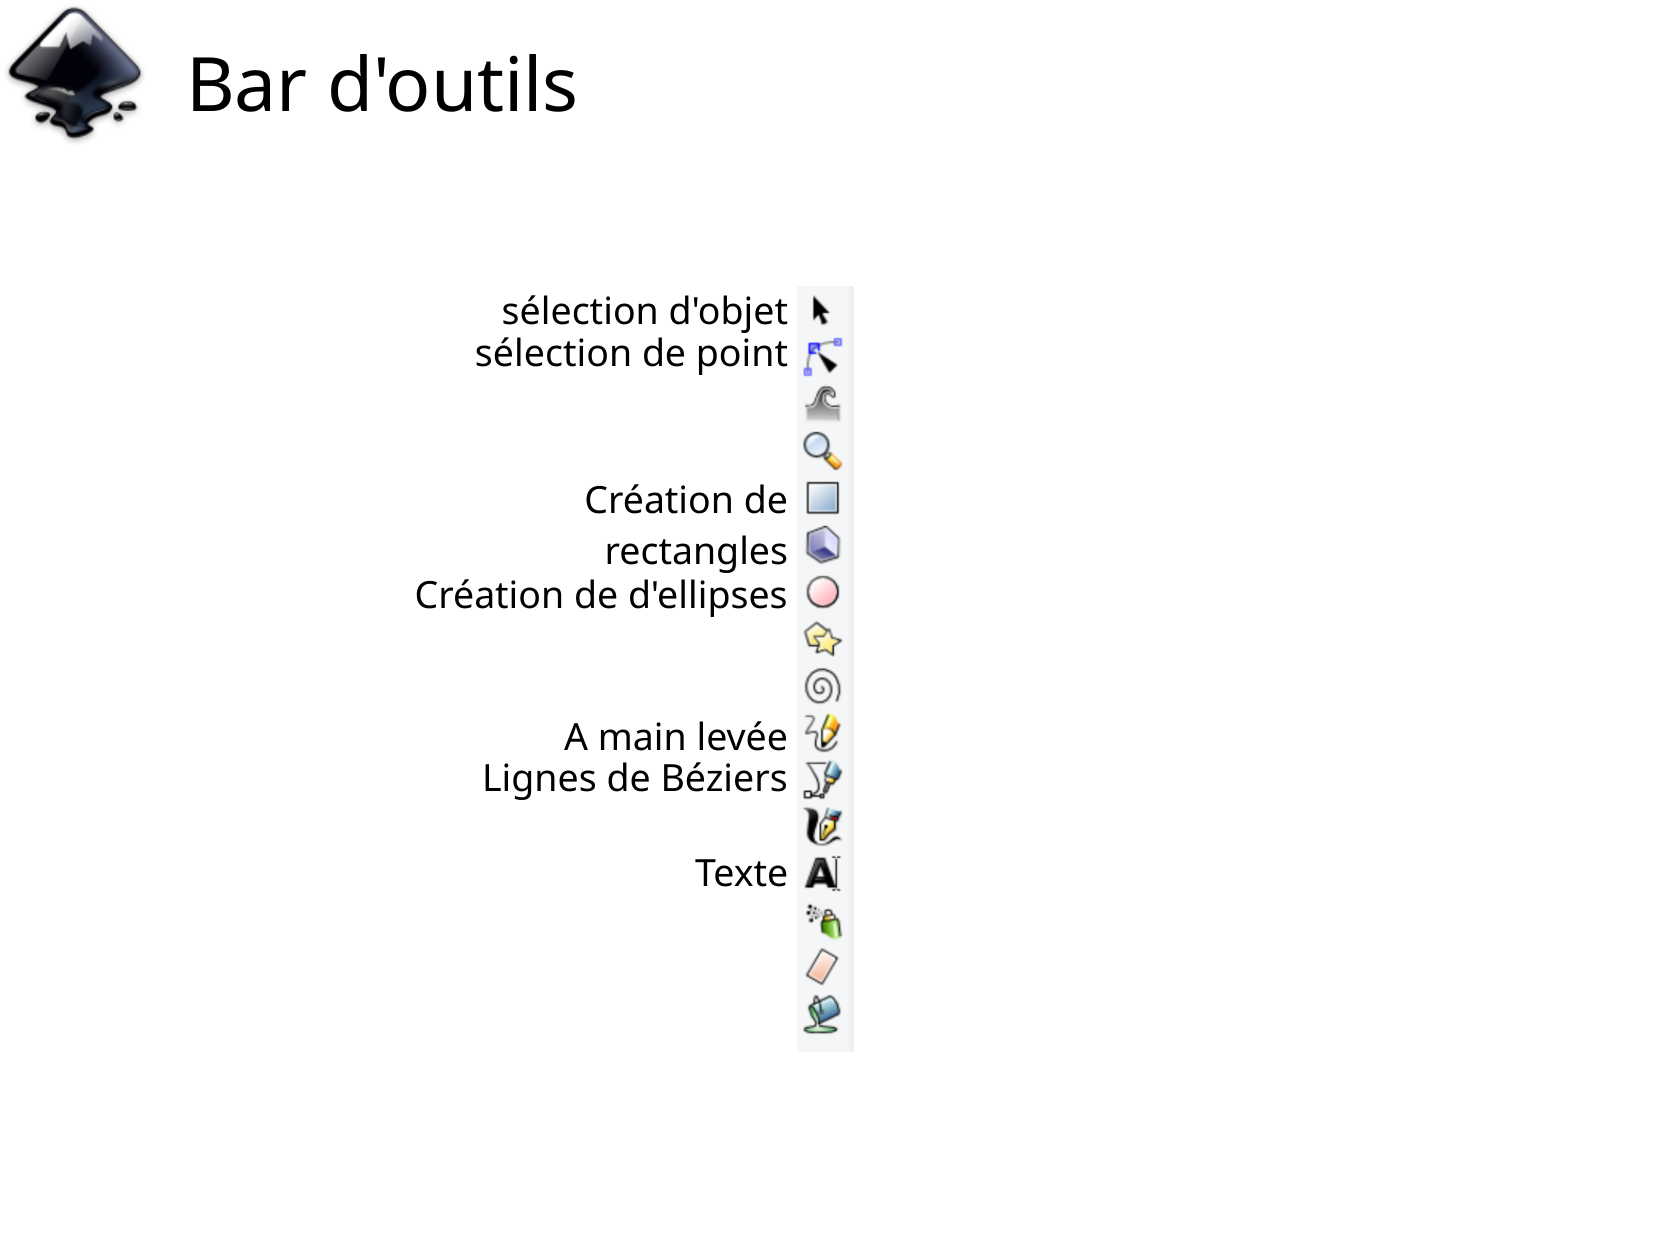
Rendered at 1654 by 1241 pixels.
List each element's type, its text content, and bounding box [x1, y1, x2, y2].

text_box Texte [389, 838, 804, 921]
text_box sélection de point [200, 318, 804, 401]
picture [0, 0, 150, 151]
text_box A main levée [389, 702, 804, 785]
text_box sélection d'objet [271, 277, 804, 318]
picture [797, 286, 854, 1052]
text_box Lignes de Béziers [389, 785, 804, 826]
text_box Création de rectangles [389, 466, 804, 549]
text_box Création de d'ellipses [389, 561, 804, 643]
text_box Bar d'outils [171, 23, 668, 135]
